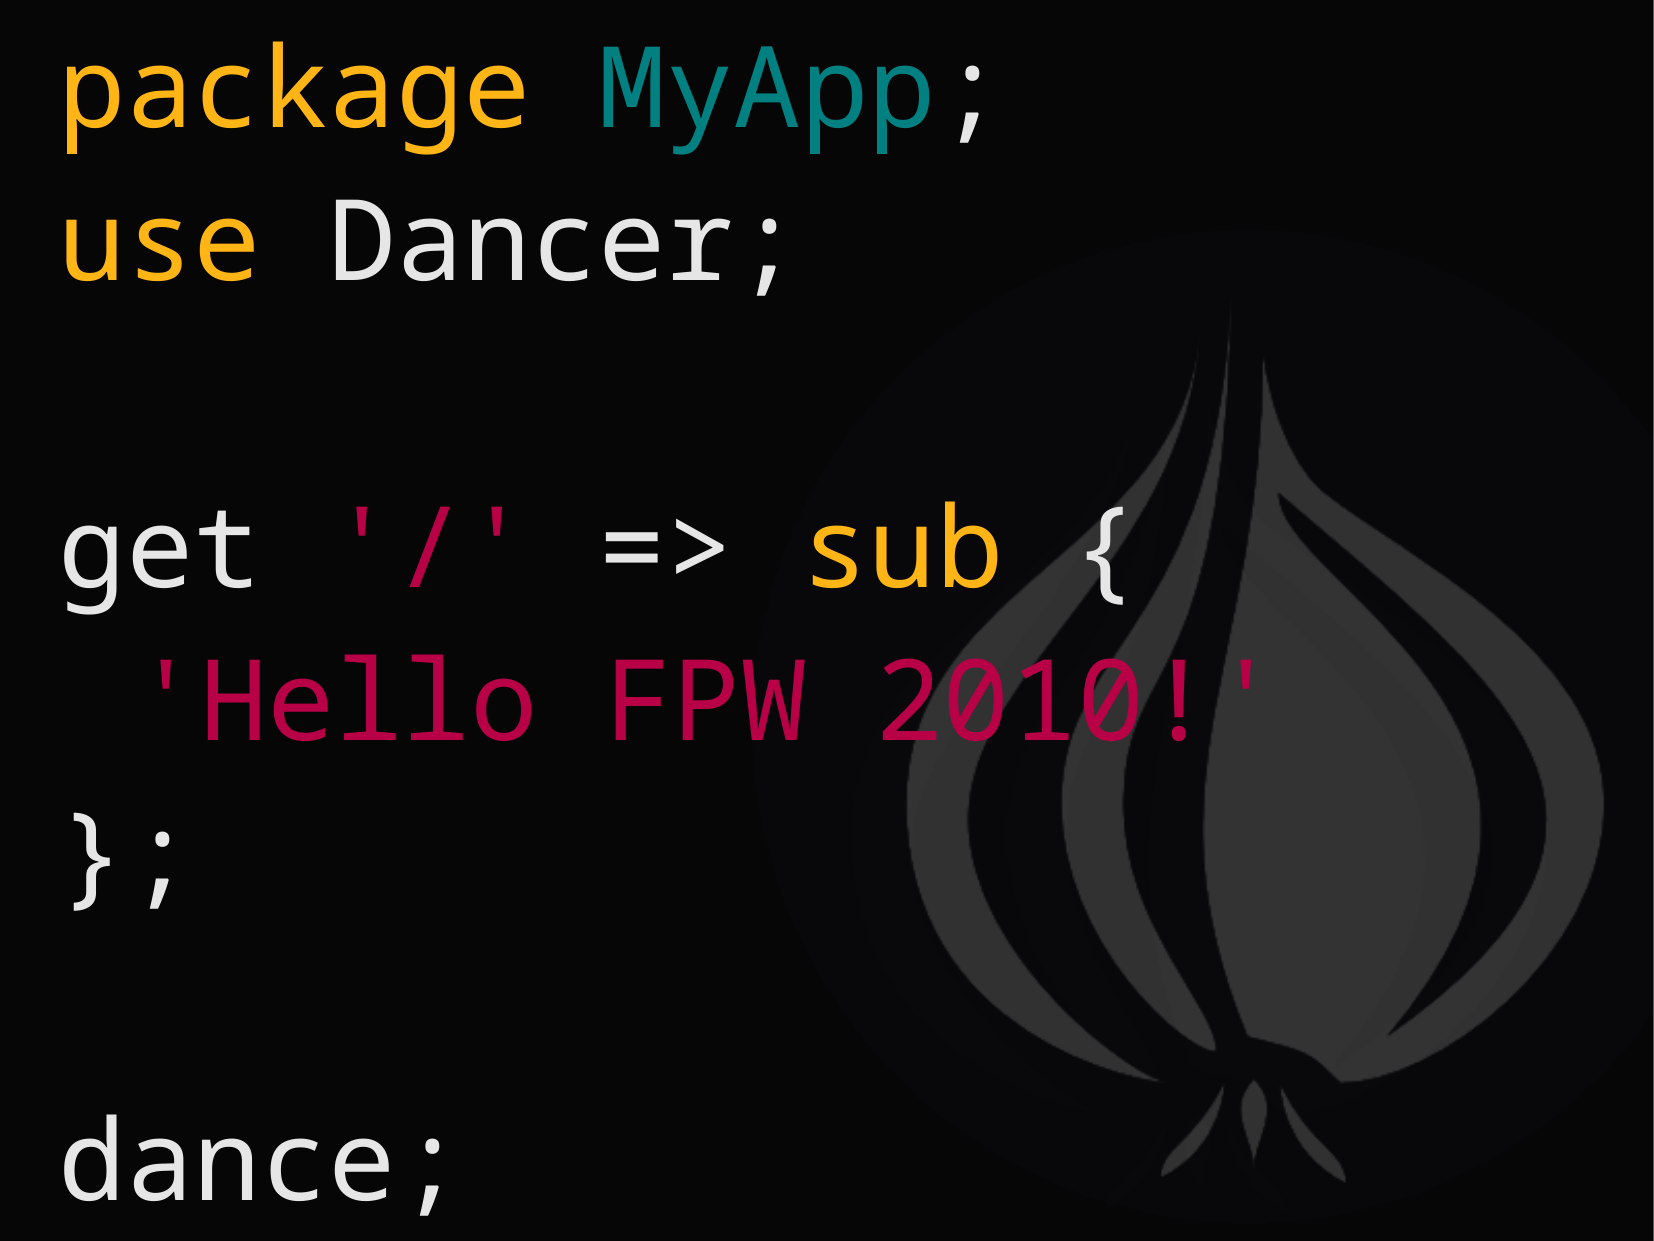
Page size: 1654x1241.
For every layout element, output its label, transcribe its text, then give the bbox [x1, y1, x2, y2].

picture [0, 0, 1654, 1241]
subtitle package MyApp; use Dancer; get '/' => sub { 'Hello FPW 2010!' }; dance; [59, 29, 1625, 1211]
